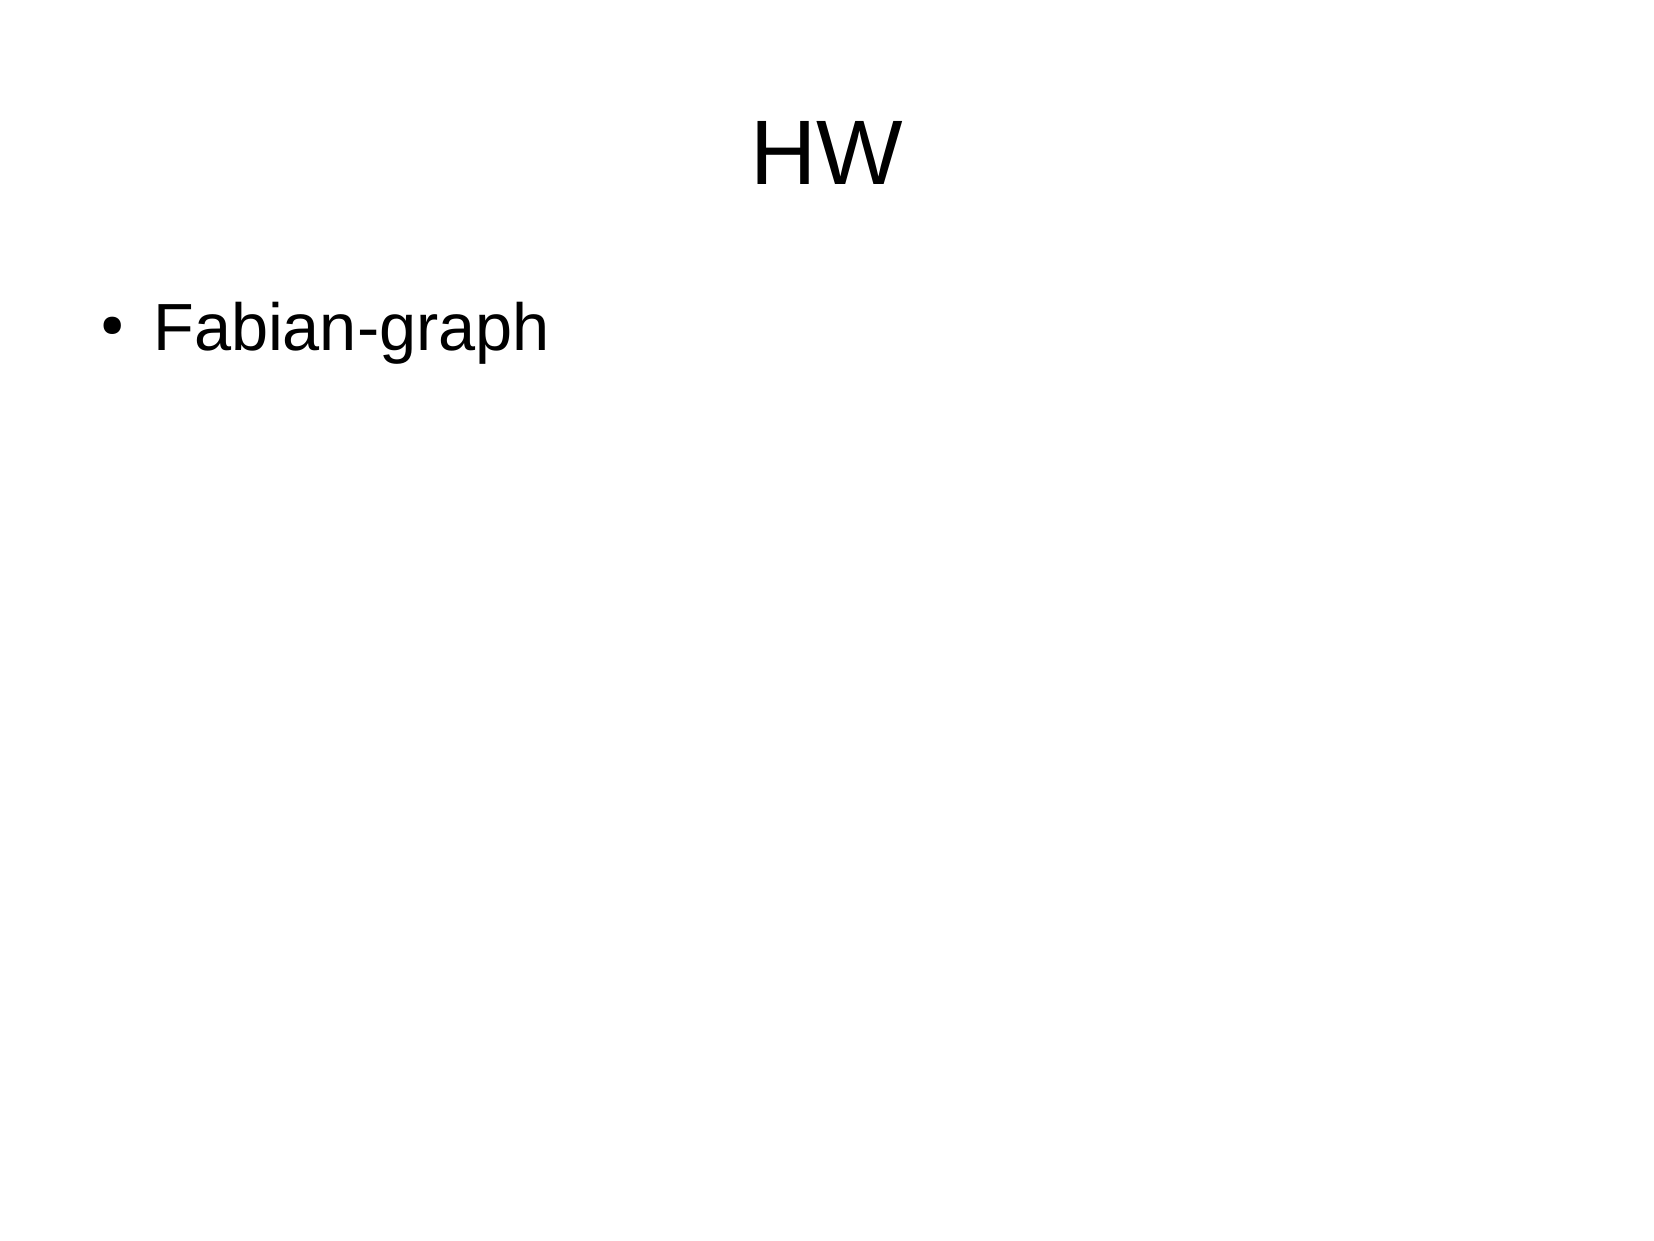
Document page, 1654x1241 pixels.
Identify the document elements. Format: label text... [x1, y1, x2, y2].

list Fabian-graph [82, 290, 1571, 1109]
title HW [82, 56, 1571, 250]
